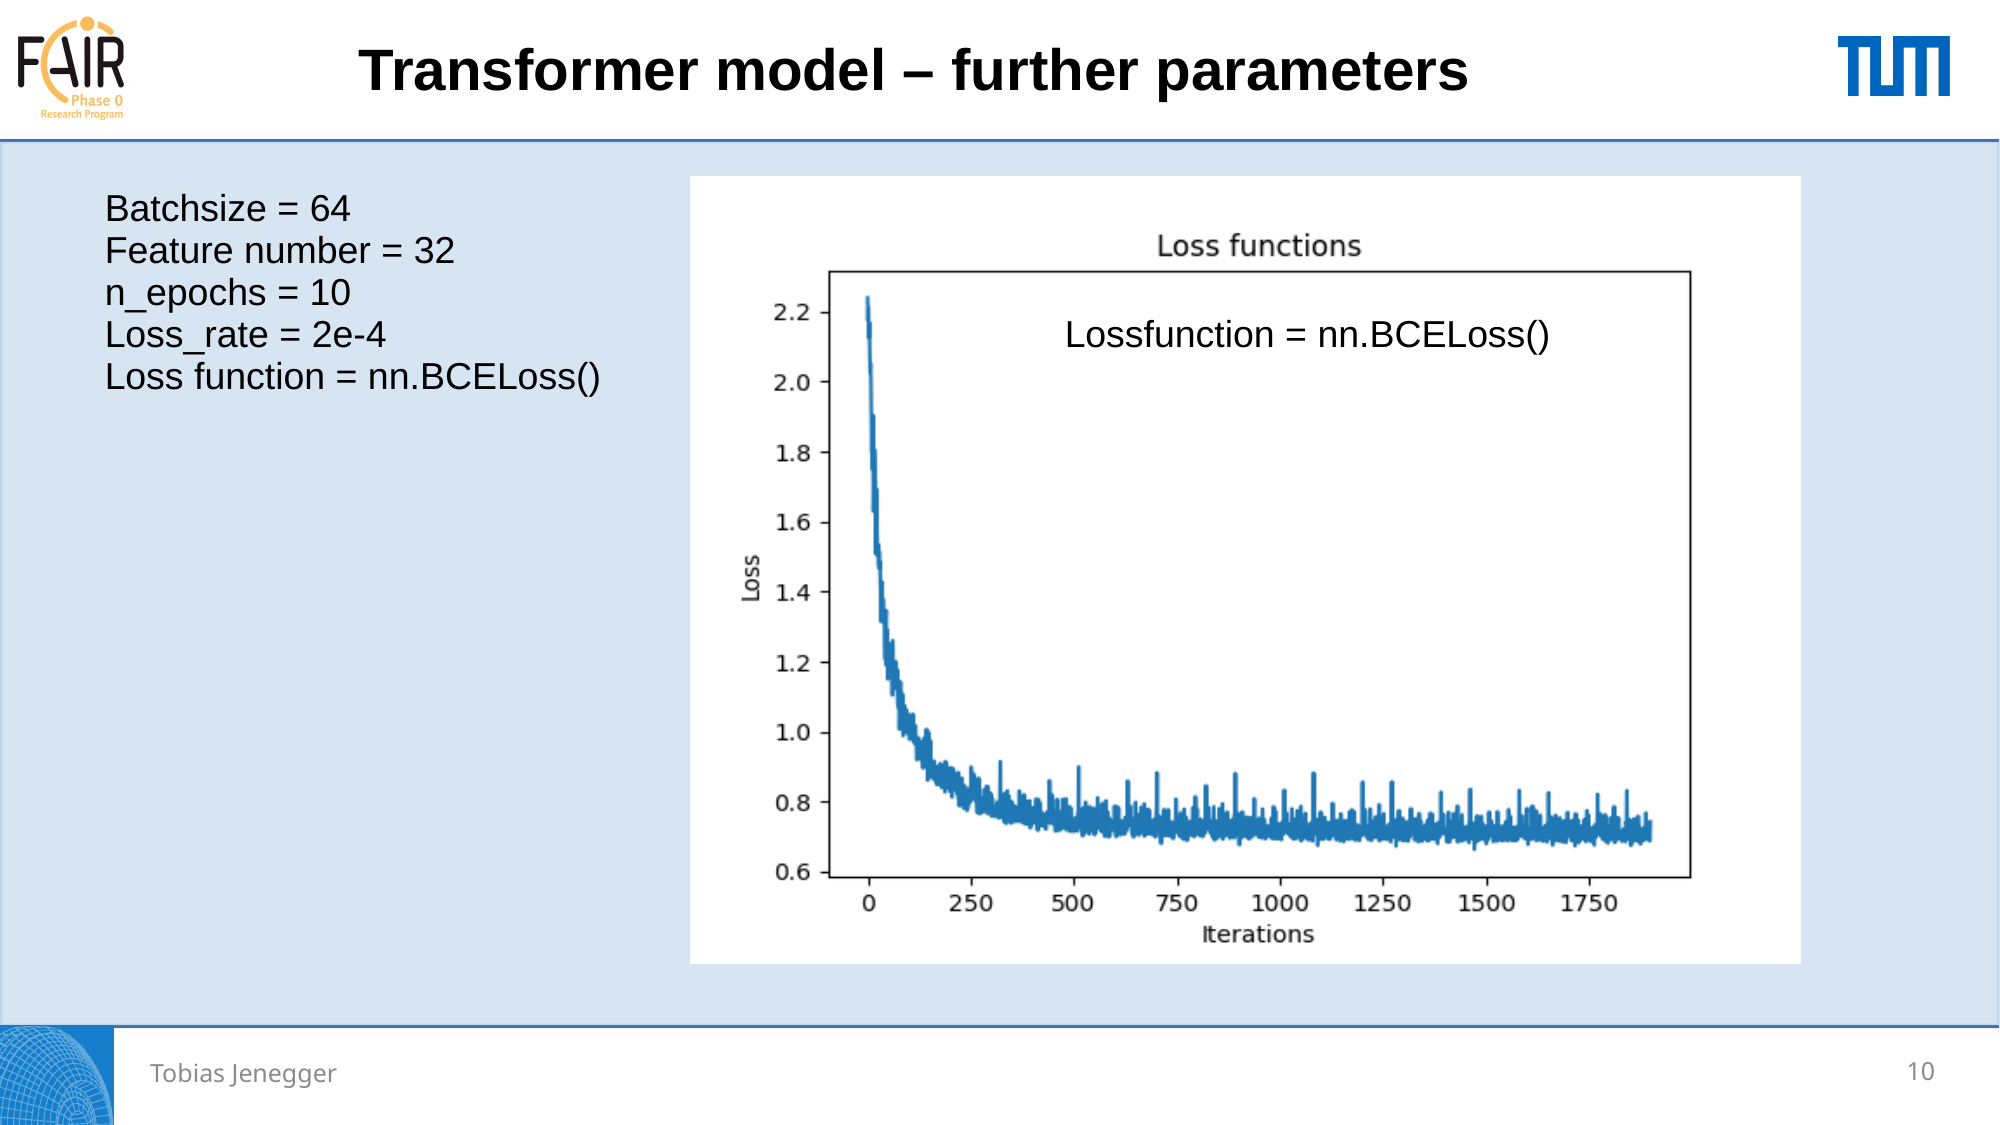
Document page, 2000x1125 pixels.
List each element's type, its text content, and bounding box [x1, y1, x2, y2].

text_box Batchsize = 64 Feature number = 32 n_epochs = 10 Loss_rate = 2e-4 Loss function = nn.BCELoss() [90, 179, 690, 405]
picture [1838, 36, 1950, 96]
picture [0, 1025, 114, 1125]
text_box Transformer model – further parameters [285, 29, 1546, 110]
text_box Lossfunction = nn.BCELoss() [1050, 305, 1621, 405]
picture [15, 15, 142, 120]
picture [690, 176, 1801, 964]
